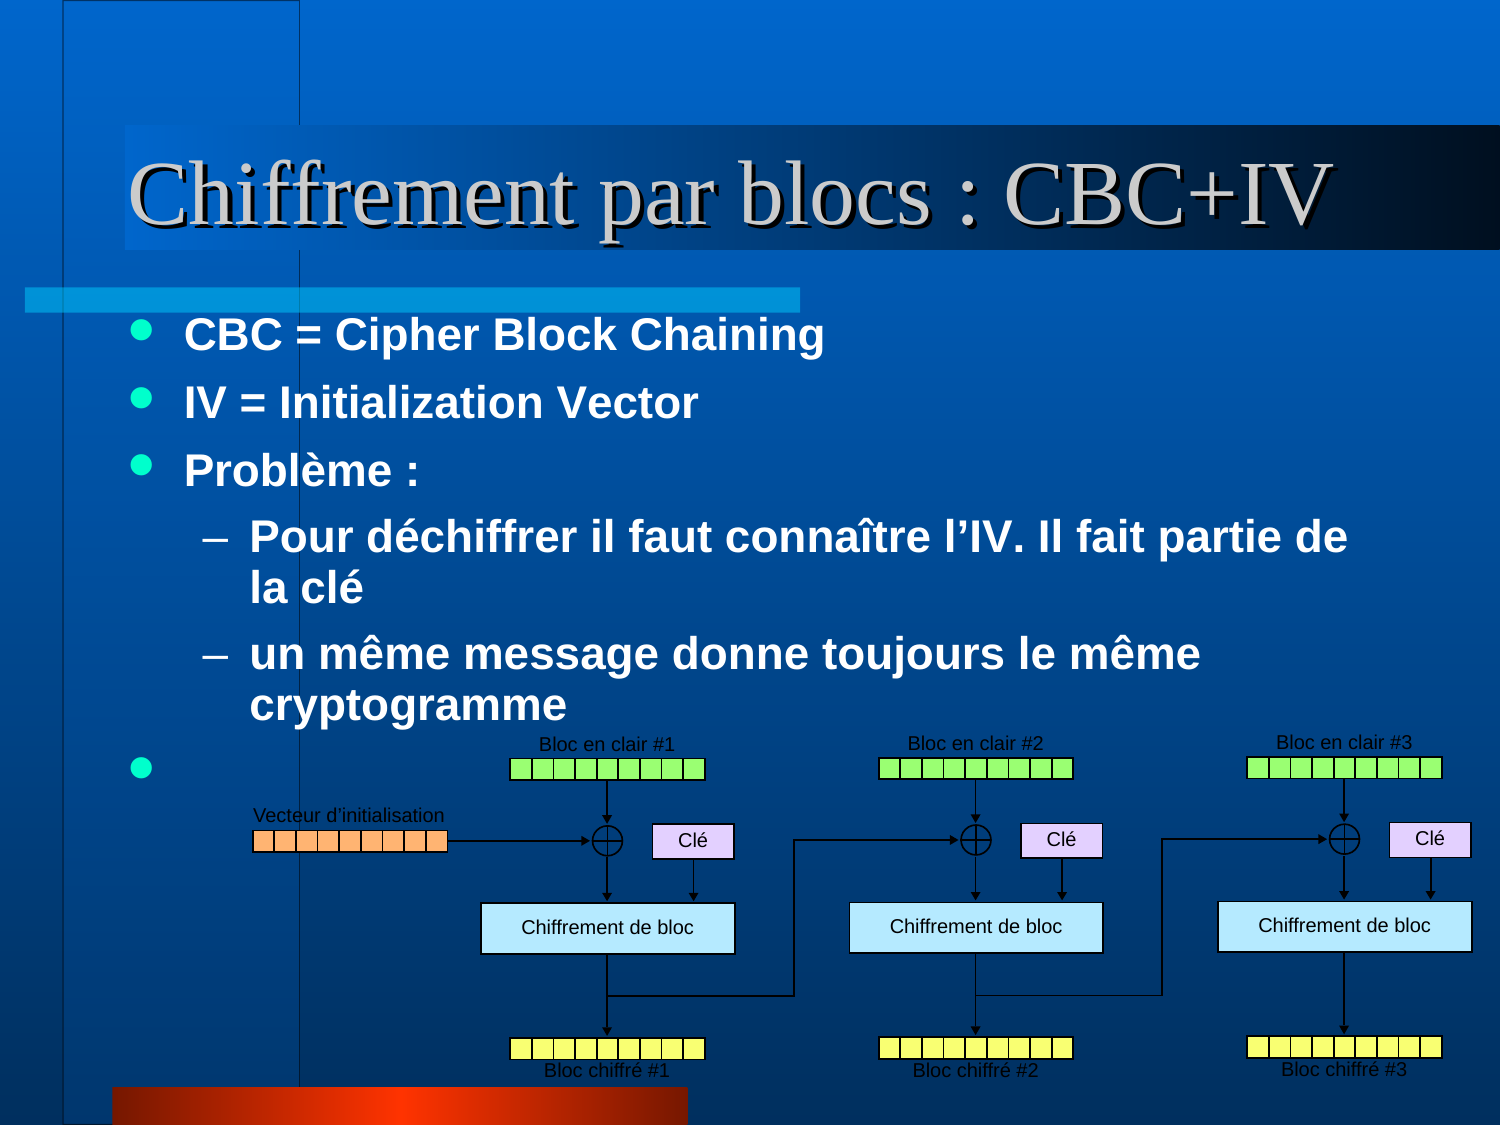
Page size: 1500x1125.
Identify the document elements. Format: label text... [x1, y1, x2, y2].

list CBC = Cipher Block Chaining IV = Initialization Vector Problème : Pour déchiffrer il faut connaître l’IV. Il fait partie de la clé un même message donne toujours le même cryptogramme [112, 301, 1388, 1071]
title Chiffrement par blocs : CBC+IV [112, 99, 1388, 288]
picture [242, 732, 1477, 1082]
